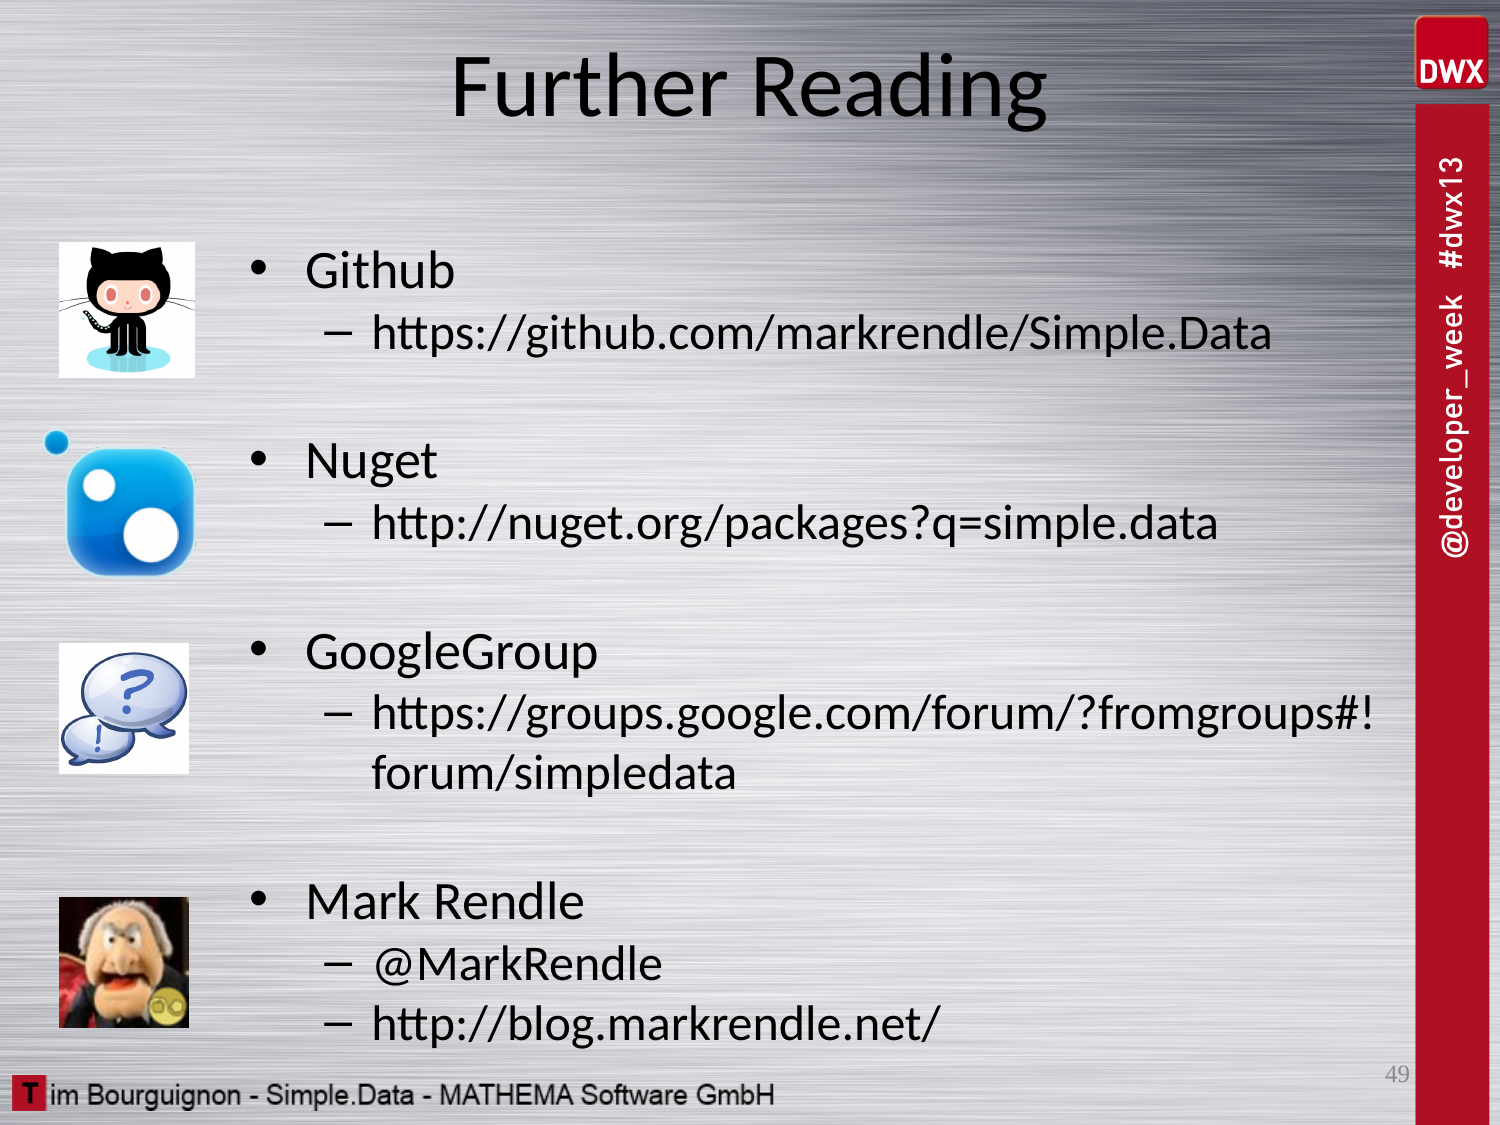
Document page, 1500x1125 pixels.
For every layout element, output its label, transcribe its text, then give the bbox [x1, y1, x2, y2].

list Github https://github.com/markrendle/Simple.Data Nuget http://nuget.org/packages?q=simple.data GoogleGroup https://groups.google.com/forum/?fromgroups#!forum/simpledata Mark Rendle @MarkRendle http://blog.markrendle.net/ [234, 227, 1394, 1058]
title Further Reading [75, 0, 1426, 174]
picture [0, 0, 1500, 1125]
